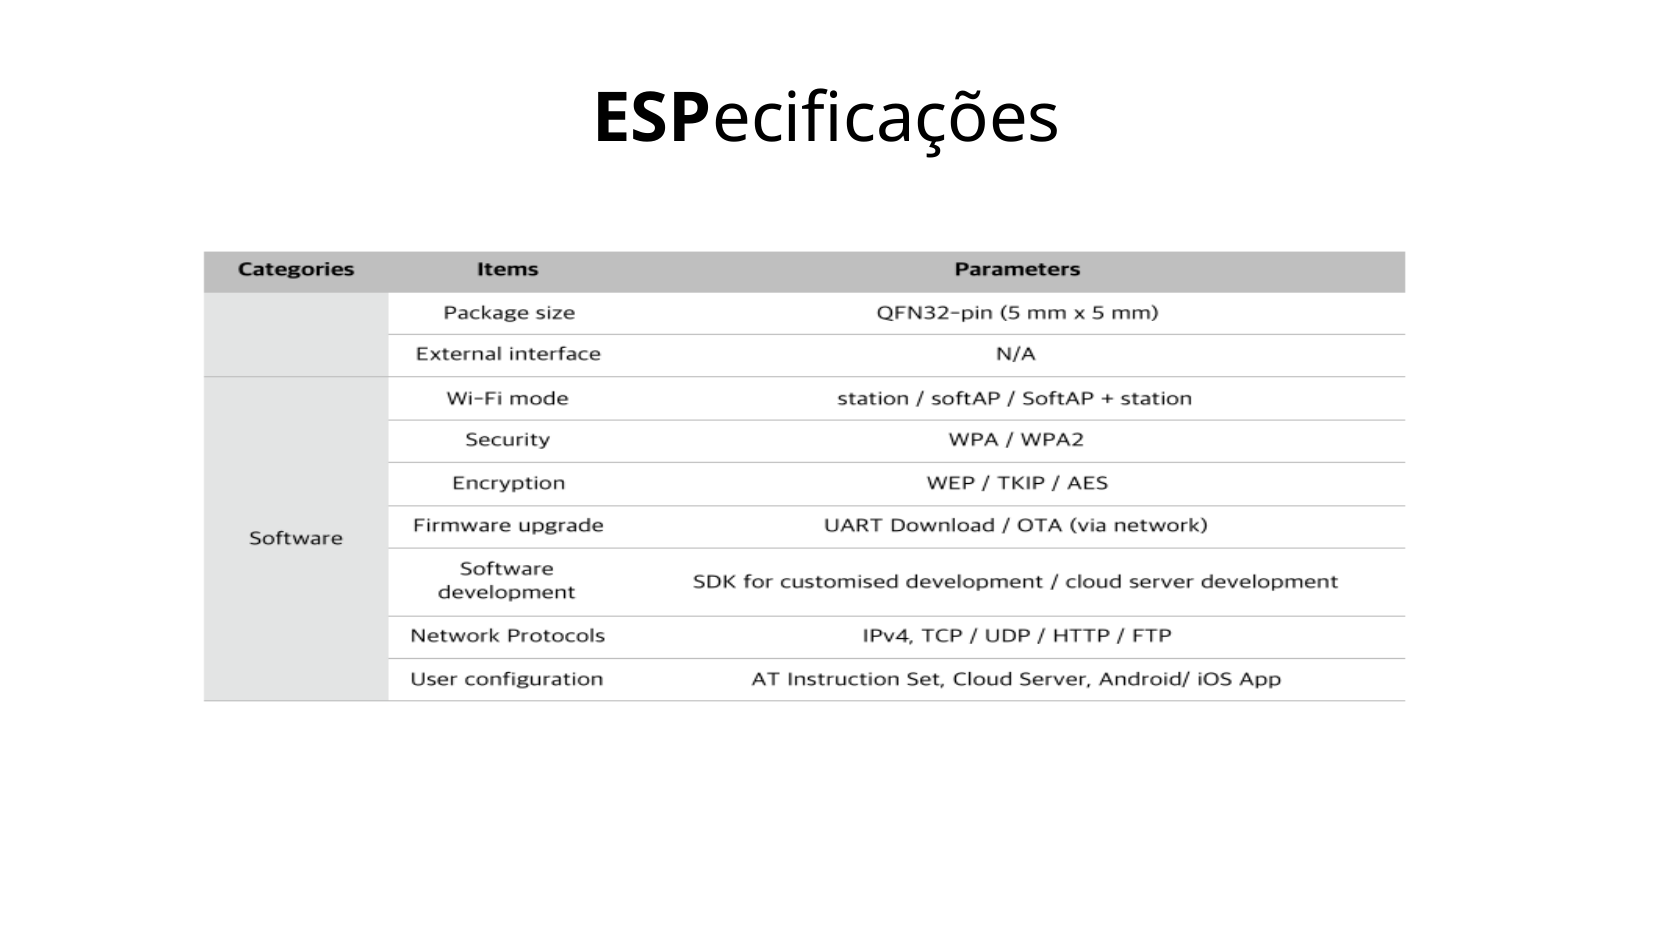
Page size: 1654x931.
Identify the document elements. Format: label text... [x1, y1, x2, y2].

picture [198, 247, 1418, 713]
title ESPecificações [82, 37, 1571, 193]
